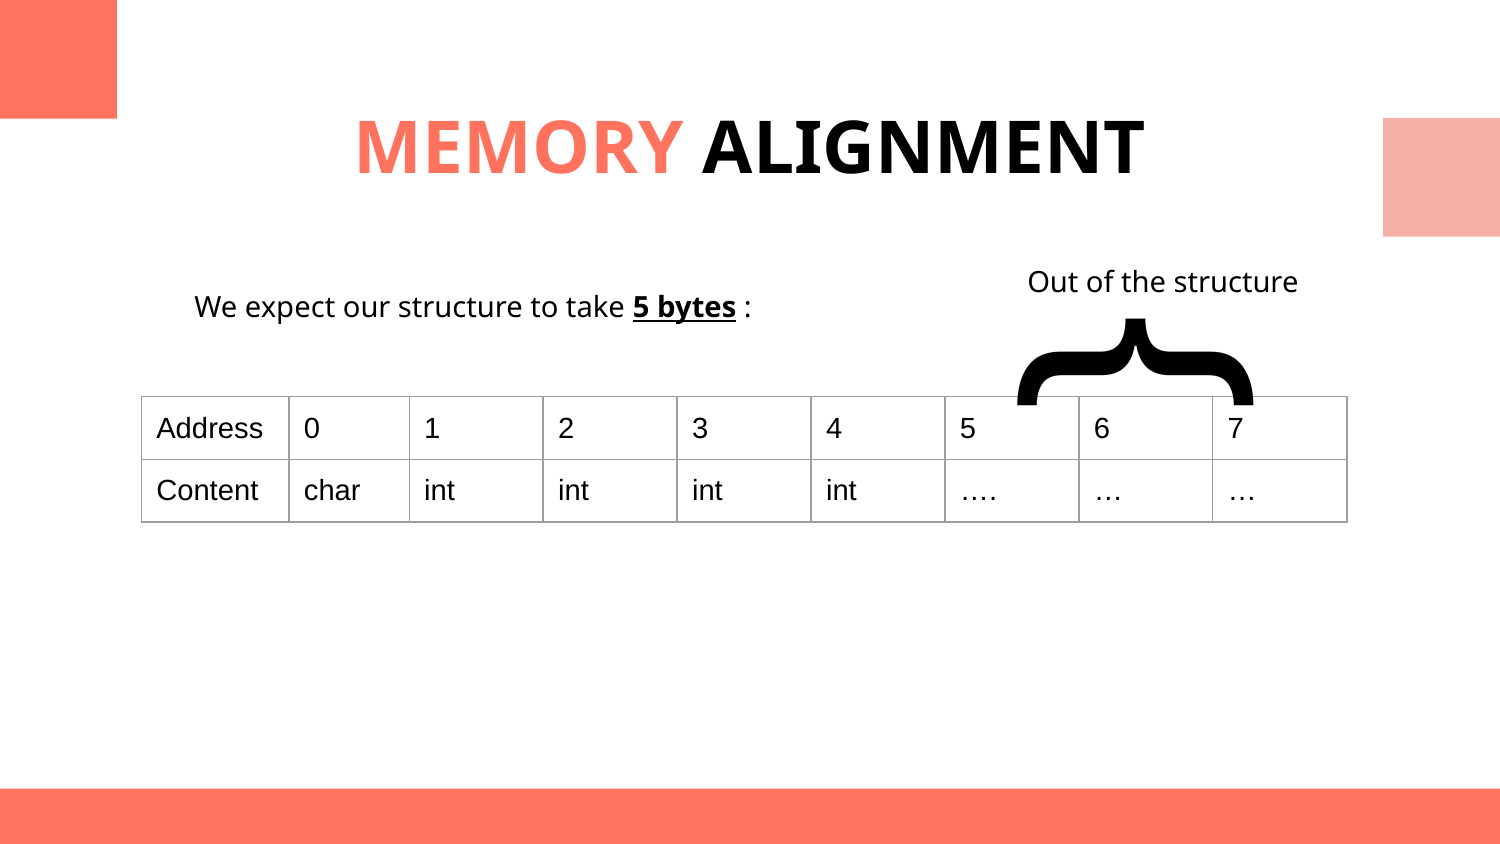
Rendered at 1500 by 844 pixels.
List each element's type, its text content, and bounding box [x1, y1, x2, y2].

table_cell int [812, 460, 944, 521]
table_header 6 [1080, 397, 1212, 459]
text_box { [945, 296, 1347, 397]
table_header 4 [812, 397, 944, 459]
table_header 3 [678, 397, 810, 459]
table_cell … [1080, 460, 1212, 521]
text_box { [1037, 346, 1233, 397]
table_header Address [142, 397, 288, 459]
text_box We expect our structure to take 5 bytes : [179, 273, 837, 333]
table_cell int [544, 460, 676, 521]
table_cell int [410, 460, 542, 521]
text_box Out of the structure [1012, 247, 1335, 297]
table_header 2 [544, 397, 676, 459]
table_cell Content [142, 460, 288, 521]
table_header 0 [290, 397, 409, 459]
table_cell int [678, 460, 810, 521]
table_cell char [290, 460, 409, 521]
table_cell … [1213, 460, 1346, 521]
table_cell …. [946, 460, 1078, 521]
table_header 5 [946, 397, 1078, 459]
table_header 7 [1213, 397, 1346, 459]
title MEMORY ALIGNMENT [0, 107, 1500, 181]
table_header 1 [410, 397, 542, 459]
